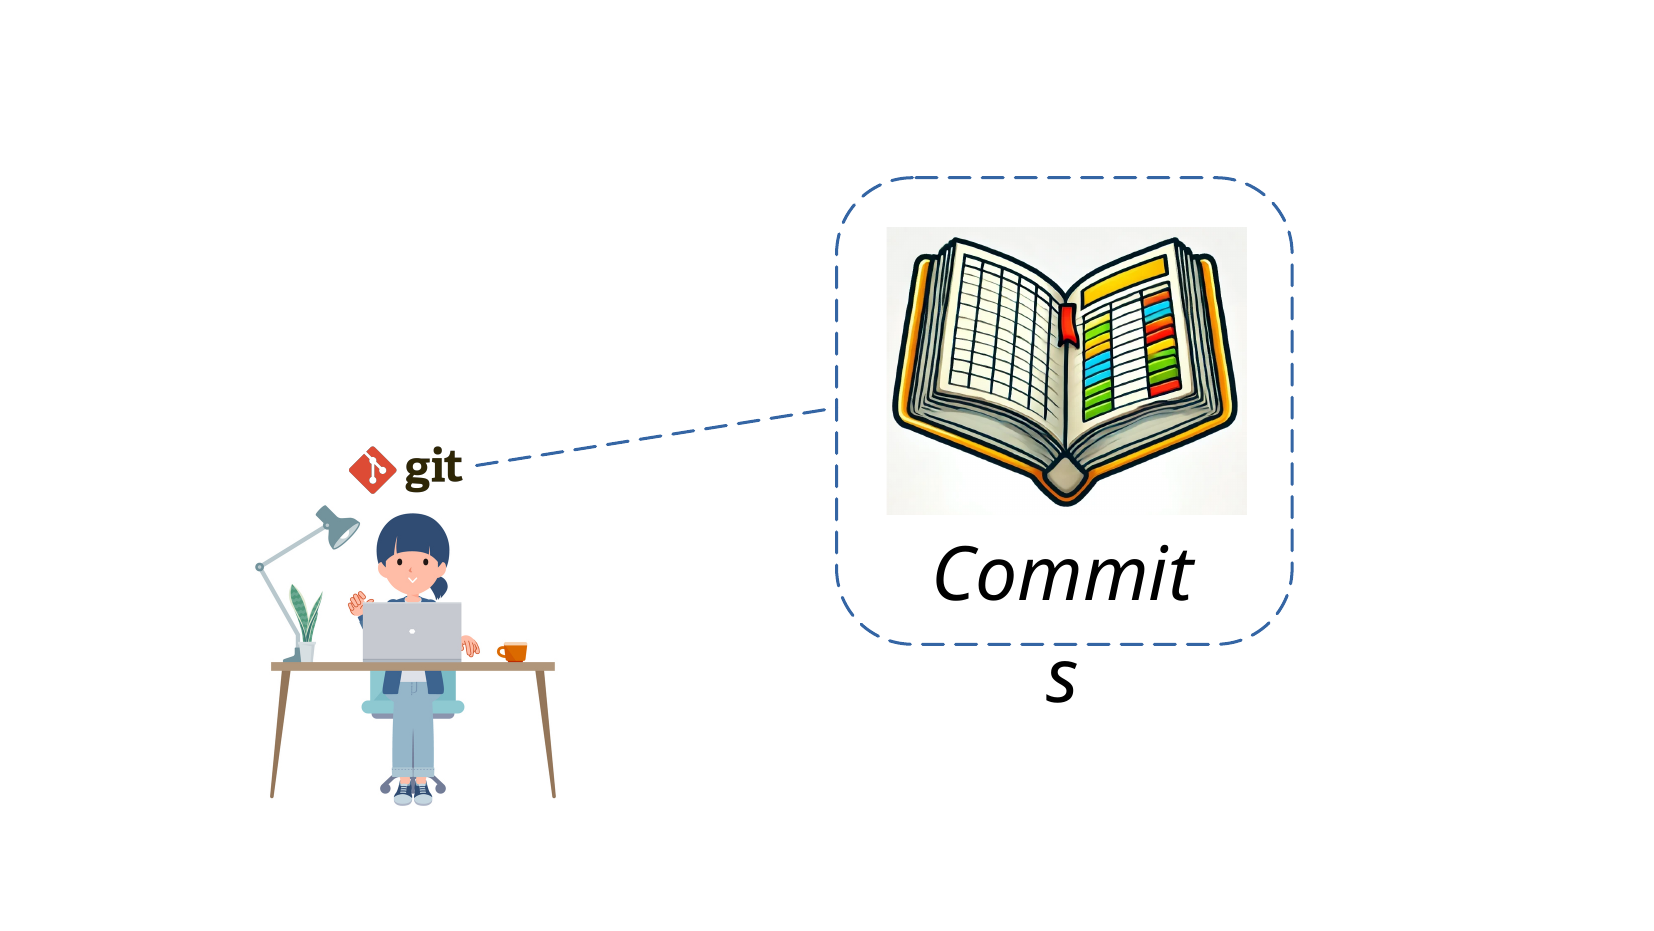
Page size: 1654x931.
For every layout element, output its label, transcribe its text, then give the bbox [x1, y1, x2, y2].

picture [161, 446, 628, 868]
text_box Commits [911, 515, 1214, 612]
picture [886, 227, 1247, 515]
